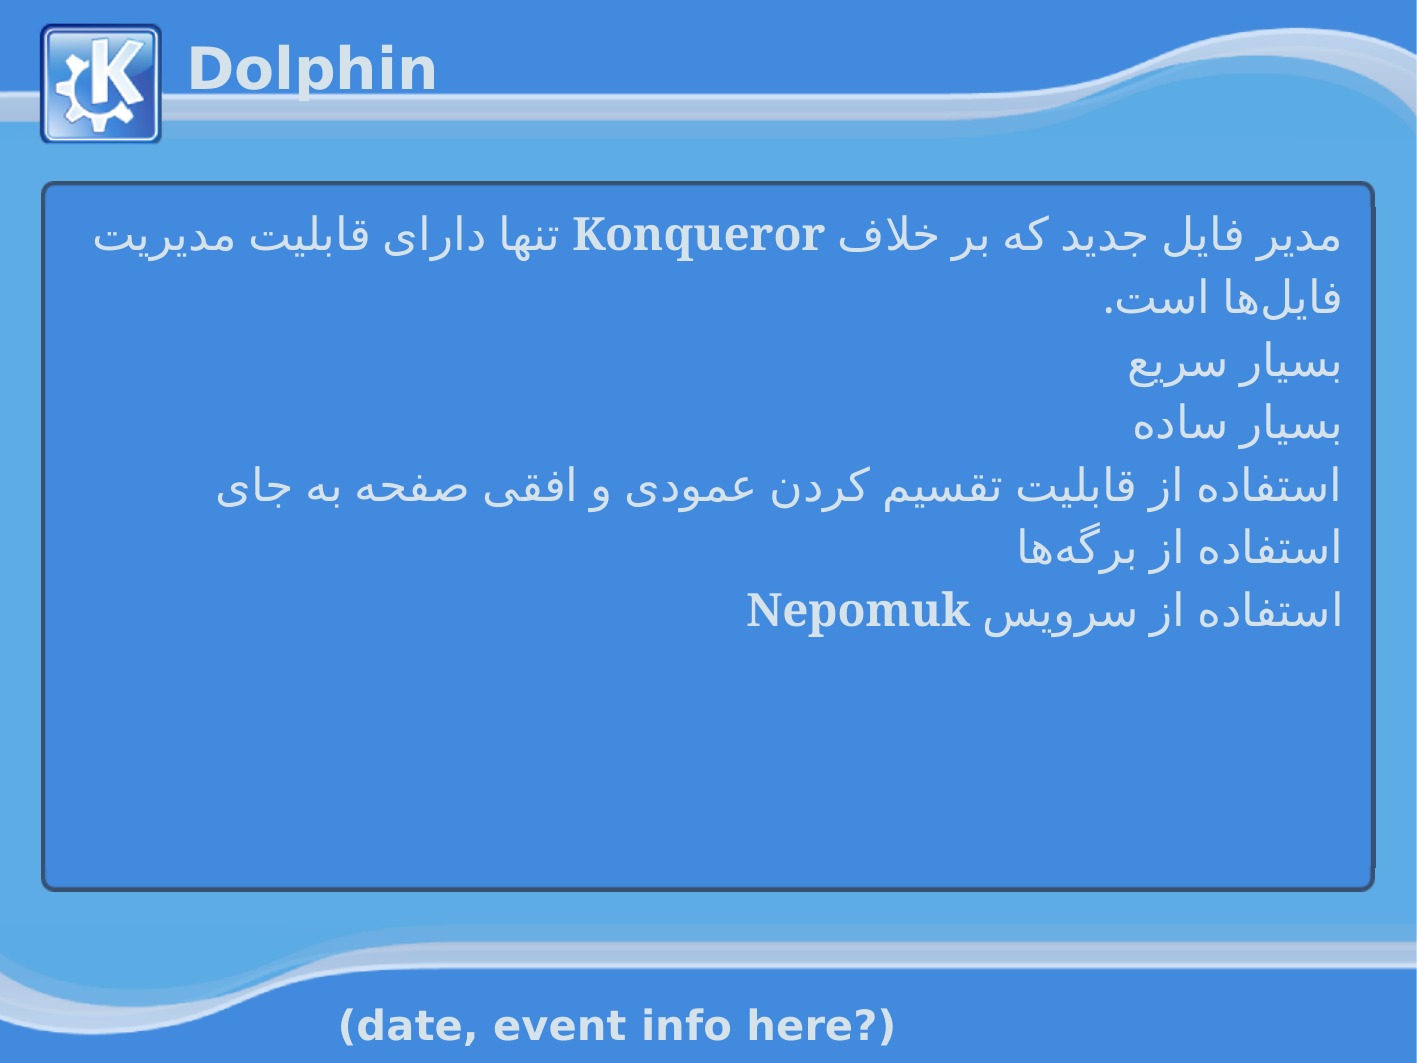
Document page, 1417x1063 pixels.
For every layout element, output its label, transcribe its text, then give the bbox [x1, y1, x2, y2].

text_box Dolphin [171, 27, 1048, 111]
picture [0, 0, 1417, 1063]
text_box مدیر فایل جدید که بر خلاف Konqueror تنها دارای قابلیت مدیریت فایل‌ها است. بسیار سریع بسیار ساده استفاده از قابلیت تقسیم کردن عمودی و افقی صفحه به جای استفاده از برگه‌ها استفاده از سرویس Nepomuk [58, 194, 1359, 564]
